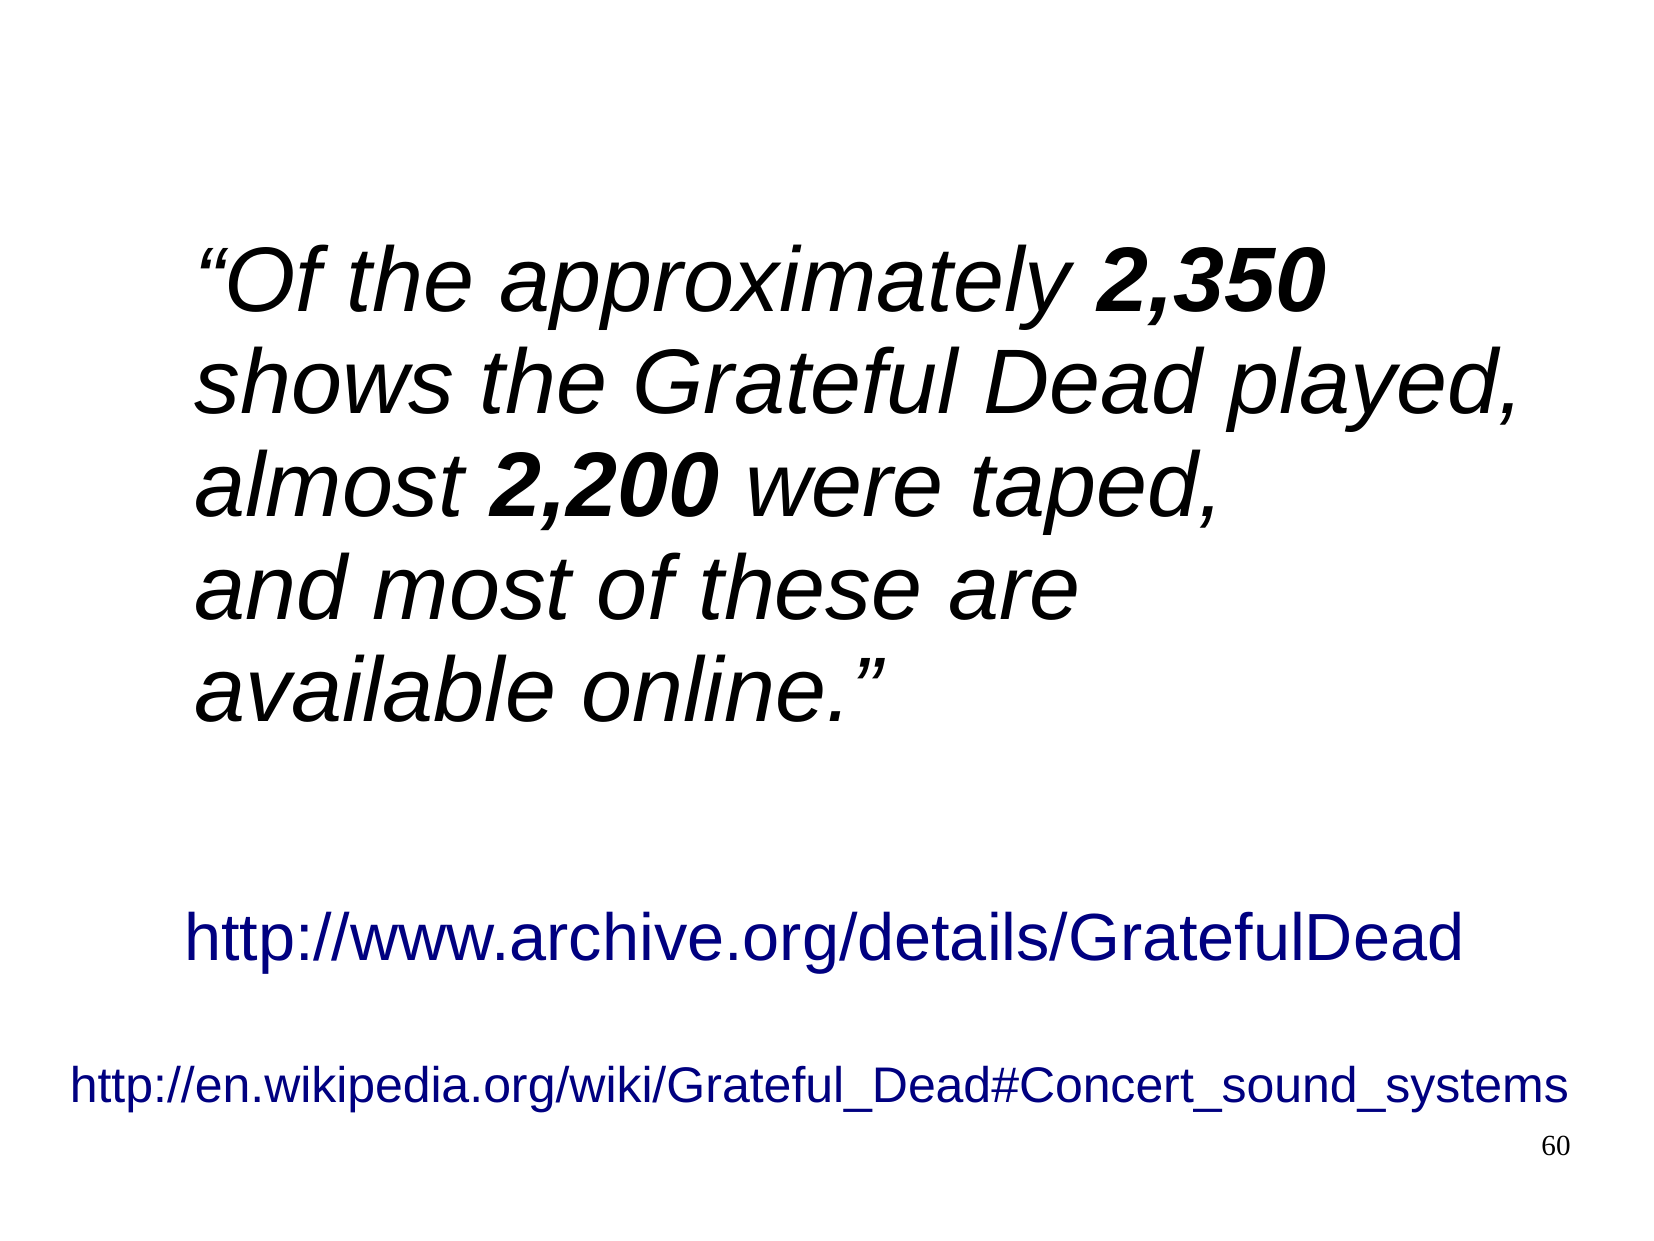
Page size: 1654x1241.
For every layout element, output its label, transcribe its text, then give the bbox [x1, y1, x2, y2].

text_box http://en.wikipedia.org/wiki/Grateful_Dead#Concert_sound_systems [0, 1050, 1654, 1121]
text_box http://www.archive.org/details/GratefulDead [37, 892, 1613, 982]
text_box “Of the approximately 2,350 shows the Grateful Dead played, almost 2,200 were taped, and most of these are available online.” [179, 221, 1576, 855]
